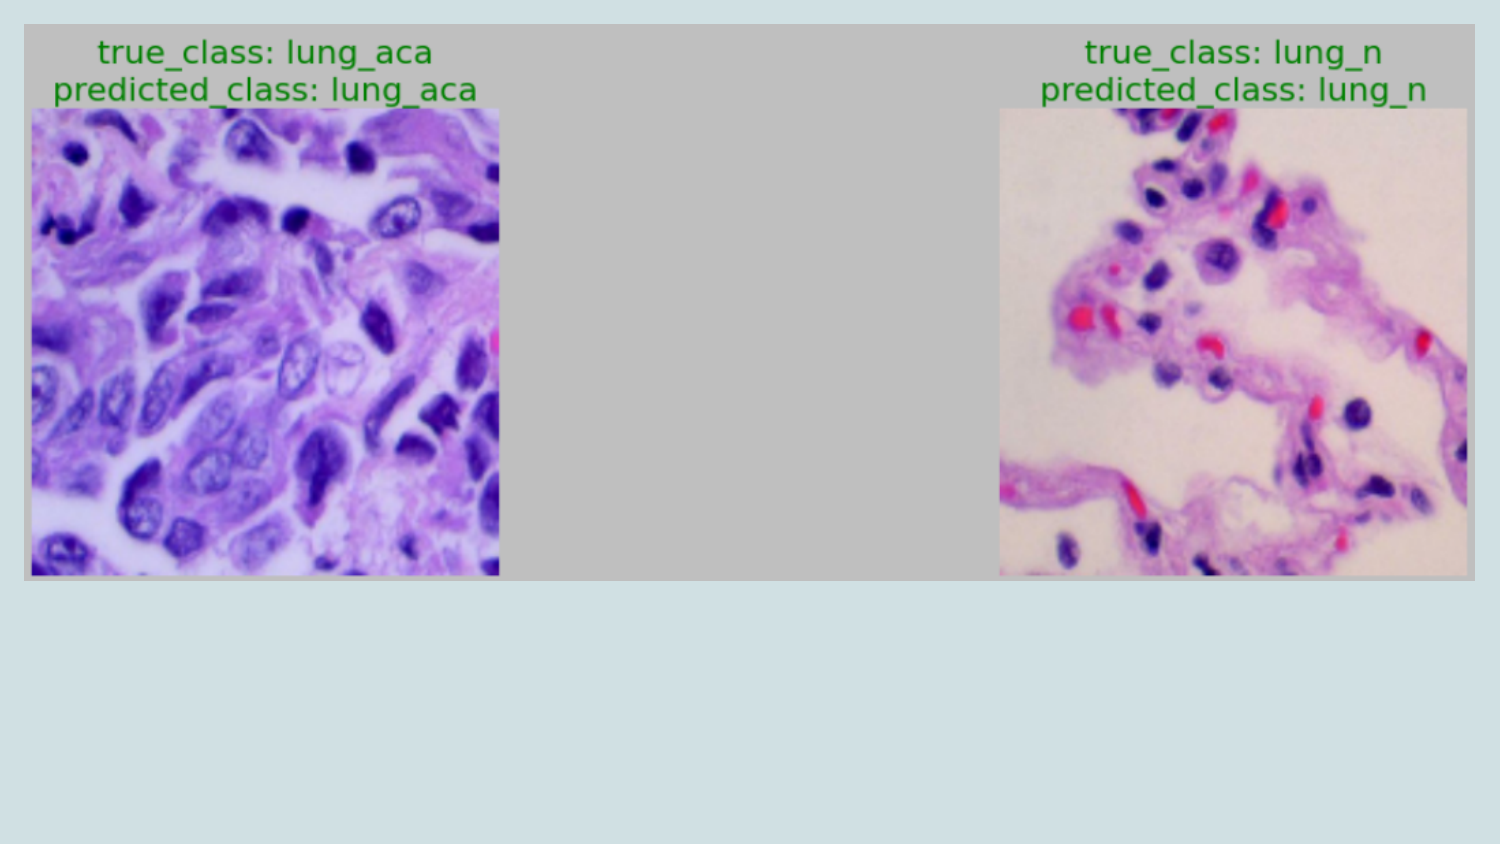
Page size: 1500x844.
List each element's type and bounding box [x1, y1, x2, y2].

picture [24, 24, 1475, 581]
